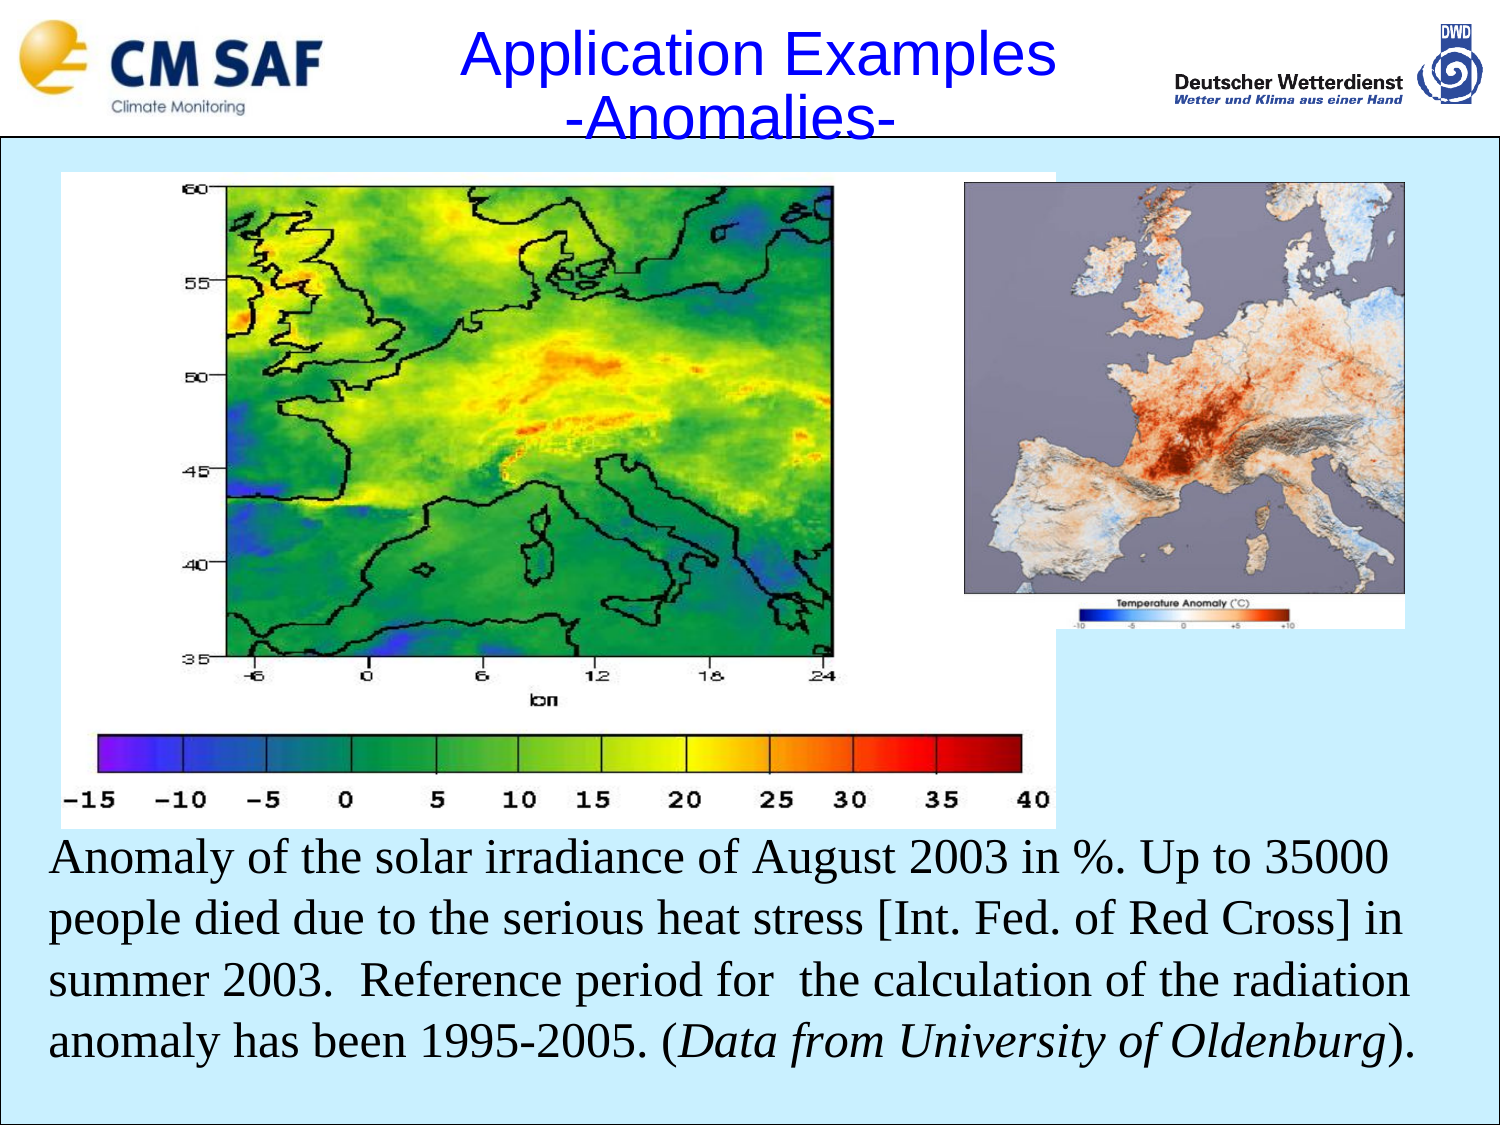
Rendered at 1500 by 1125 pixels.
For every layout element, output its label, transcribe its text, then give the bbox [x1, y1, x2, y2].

text_box Application Examples -Anomalies- [288, 23, 1353, 102]
picture [61, 172, 1405, 822]
picture [1175, 24, 1483, 104]
picture [17, 19, 325, 117]
text_box Anomaly of the solar irradiance of August 2003 in %. Up to 35000 people died due to the serious heat stress [Int. Fed. of Red Cross] in summer 2003. Reference period for the calculation of the radiation anomaly has been 1995-2005. (Data from University of Oldenburg). [48, 822, 1474, 1105]
